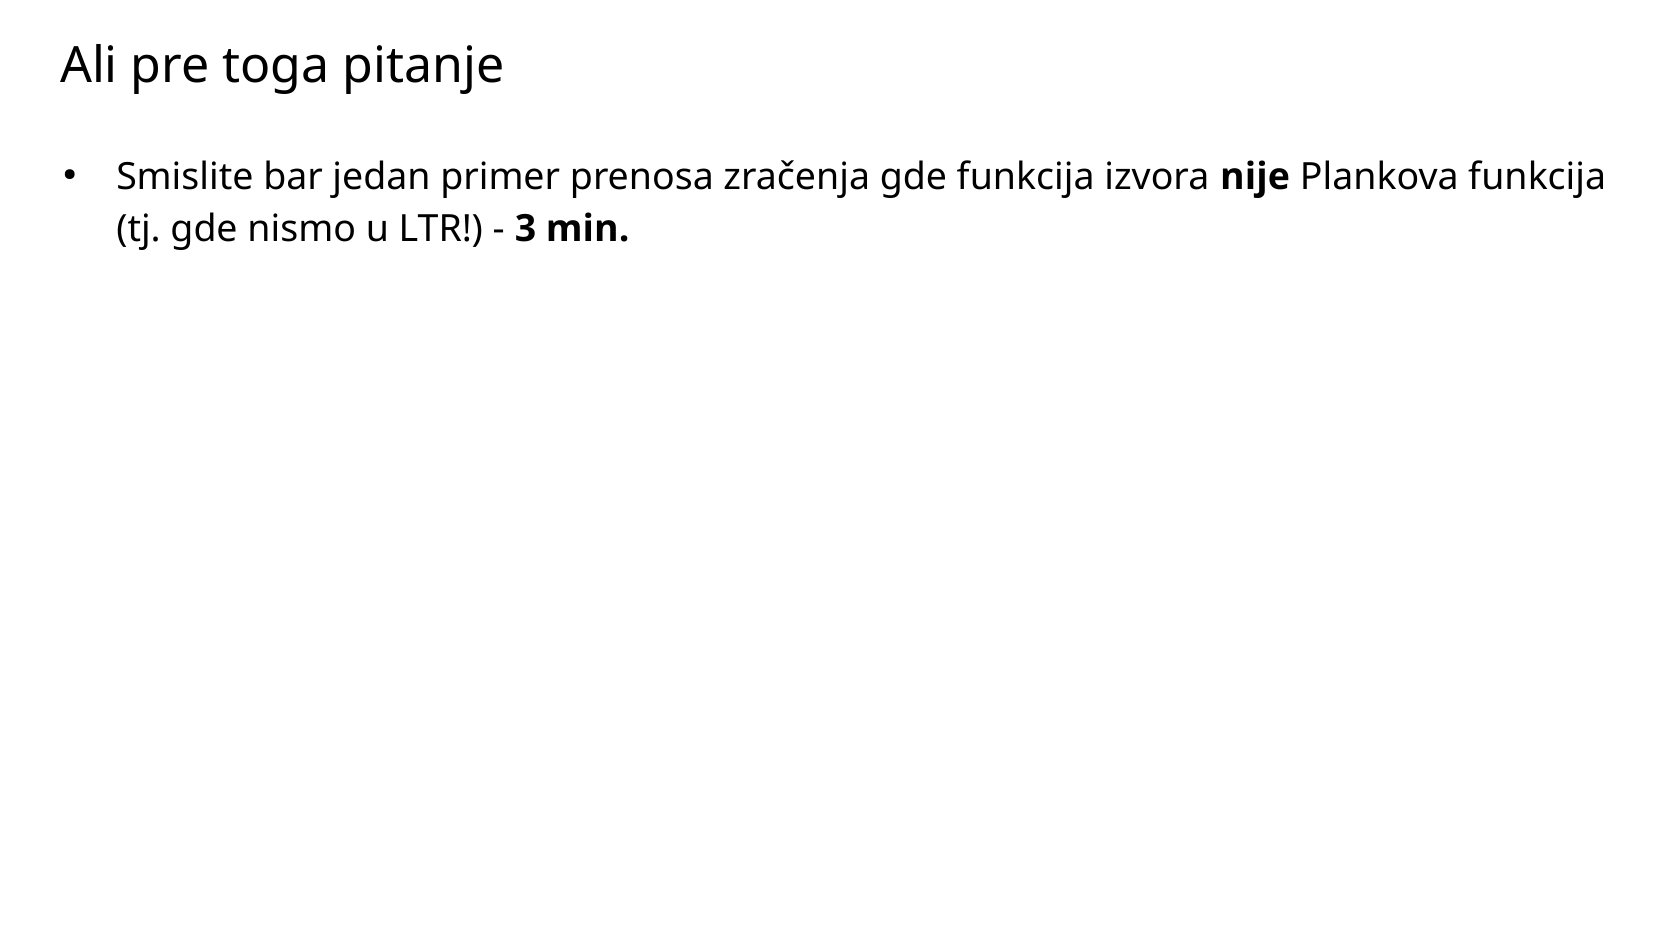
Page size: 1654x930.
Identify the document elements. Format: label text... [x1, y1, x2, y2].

title Ali pre toga pitanje [59, 13, 1648, 113]
list Smislite bar jedan primer prenosa zračenja gde funkcija izvora nije Plankova funkcija (tj. gde nismo u LTR!) - 3 min. [45, 149, 1635, 880]
